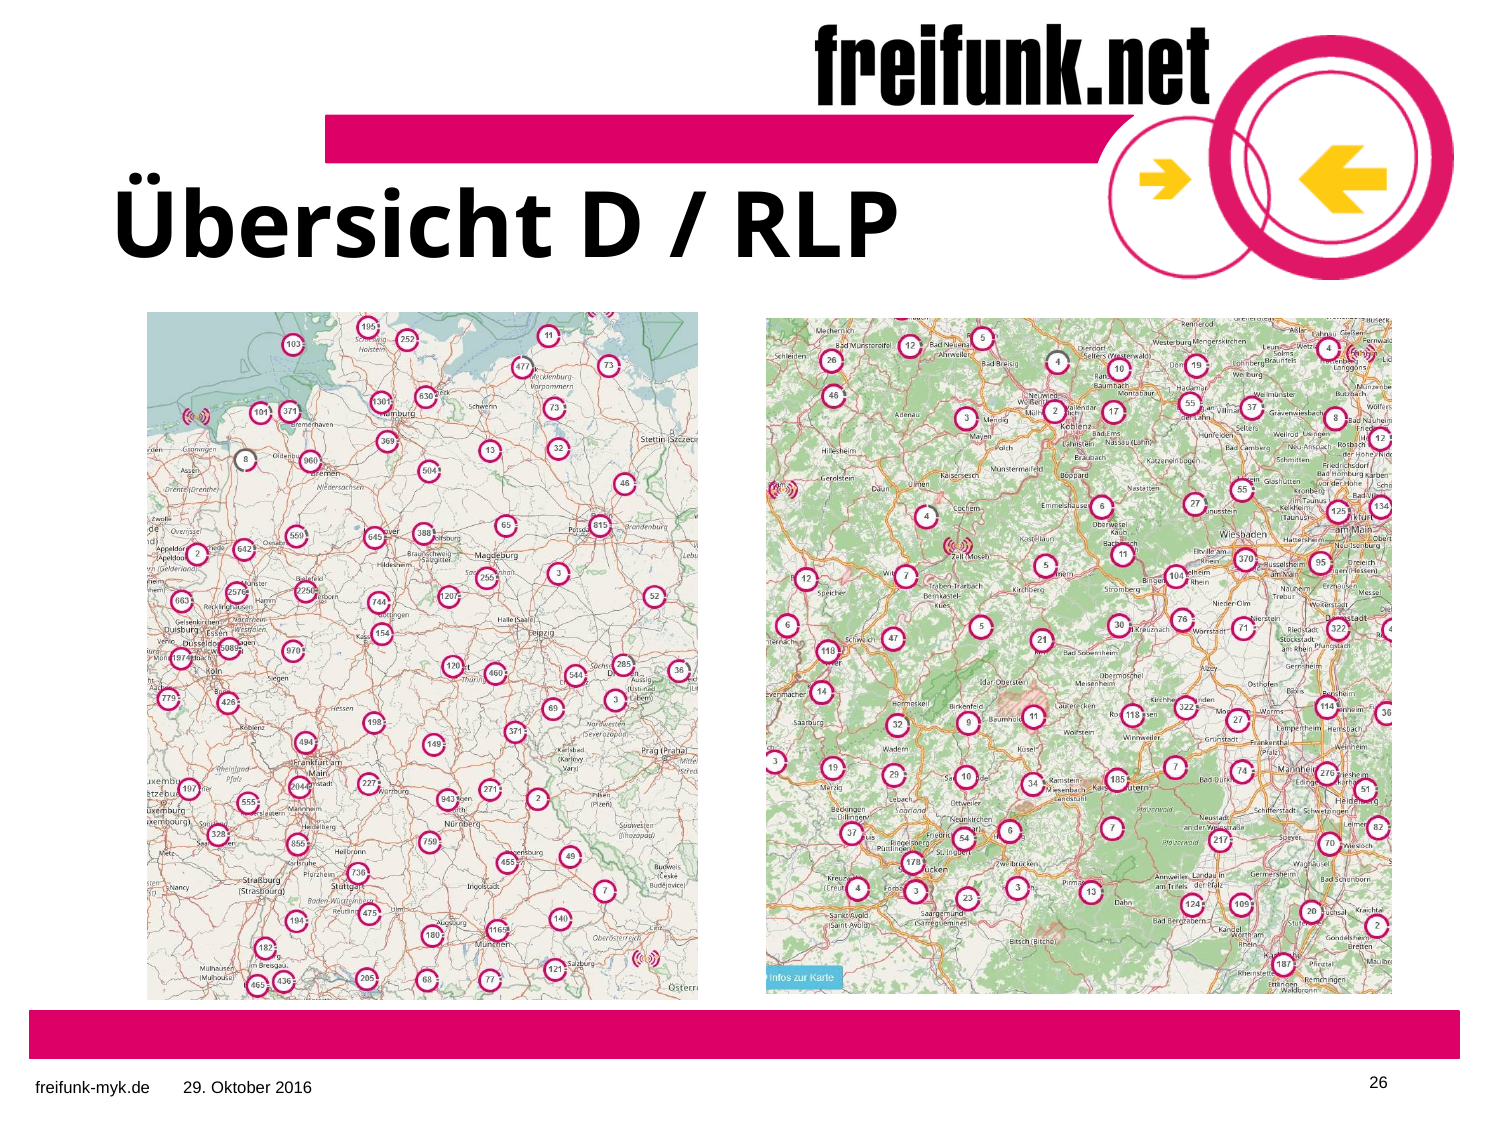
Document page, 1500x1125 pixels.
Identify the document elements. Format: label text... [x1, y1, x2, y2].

title Übersicht D / RLP [110, 160, 1093, 282]
picture [816, 24, 1454, 280]
picture [766, 318, 1392, 994]
picture [147, 312, 698, 1000]
